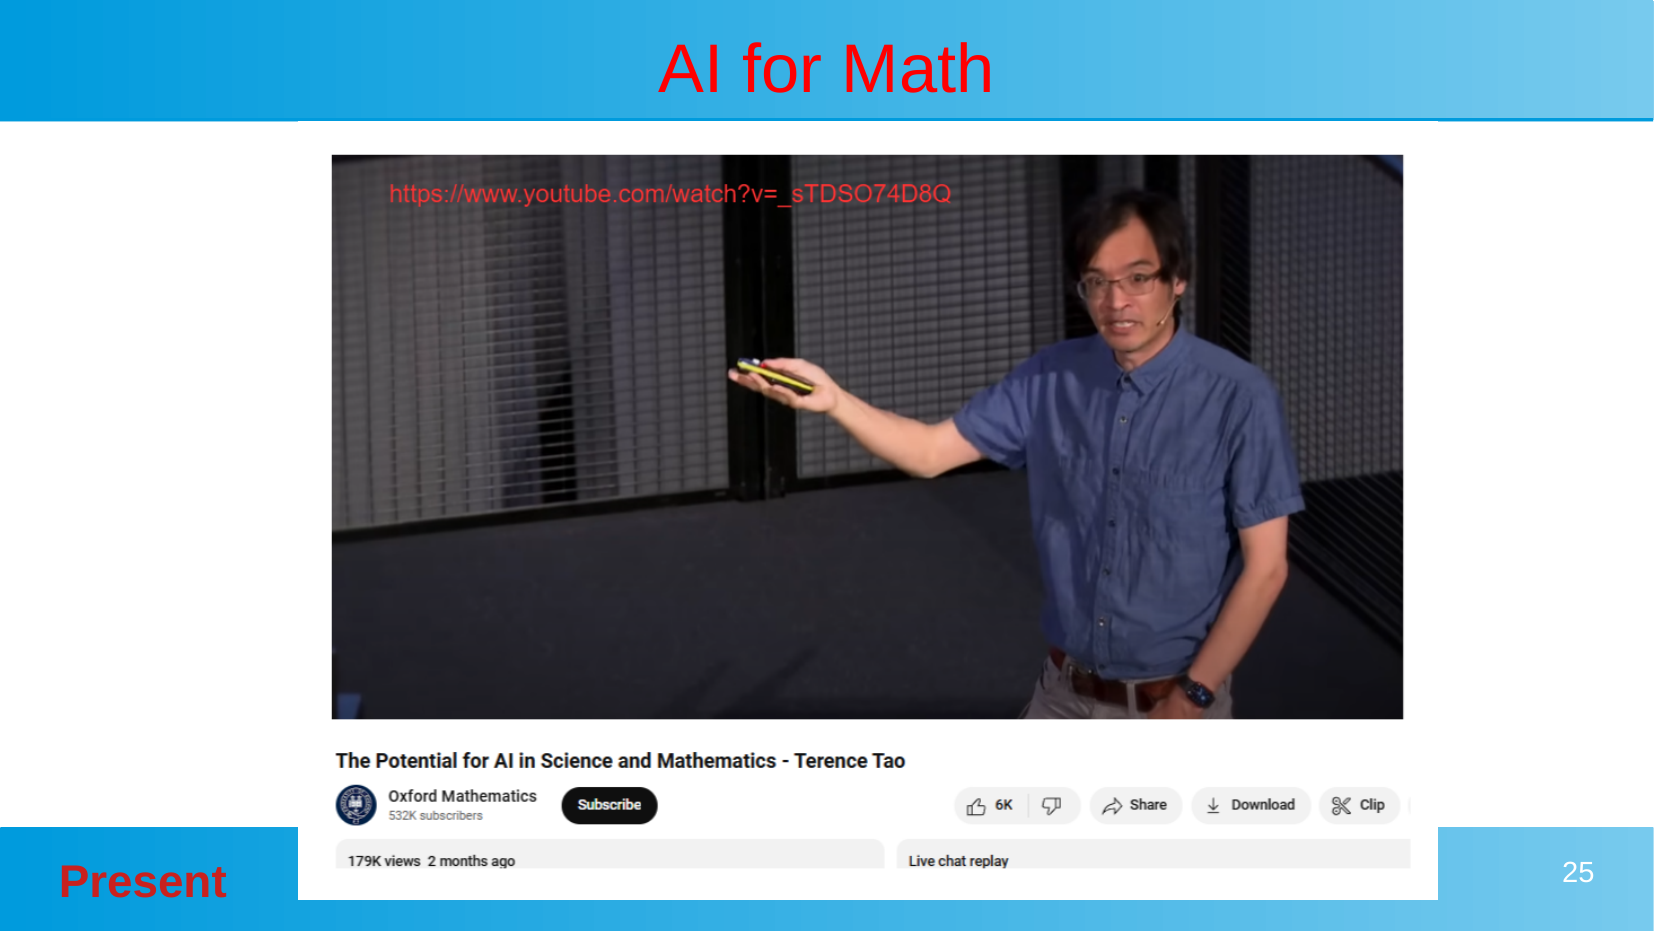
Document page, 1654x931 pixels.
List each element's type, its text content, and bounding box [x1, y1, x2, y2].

title AI for Math [59, 29, 1595, 108]
picture [298, 122, 1438, 901]
